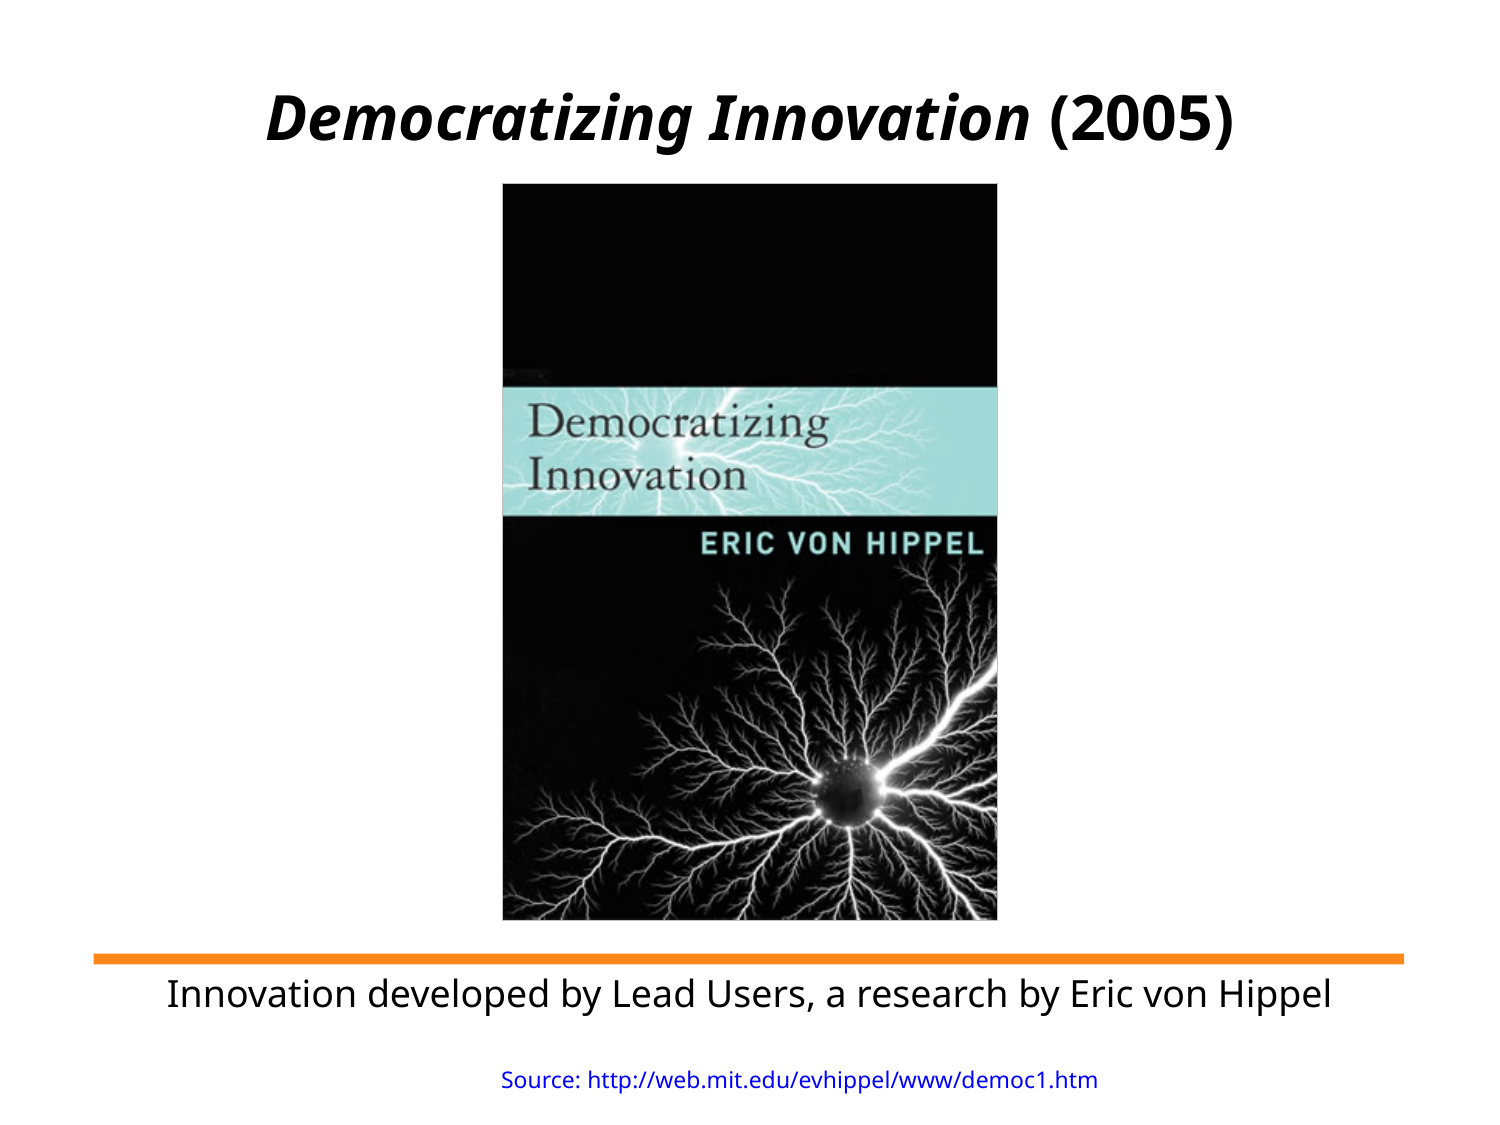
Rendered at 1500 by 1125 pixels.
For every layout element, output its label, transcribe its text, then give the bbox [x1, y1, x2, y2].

text_box Innovation developed by Lead Users, a research by Eric von Hippel [49, 960, 1451, 1020]
title Democratizing Innovation (2005) [75, 44, 1426, 188]
text_box Source: http://web.mit.edu/evhippel/www/democ1.htm [486, 1056, 1014, 1098]
picture [0, 0, 1500, 1125]
